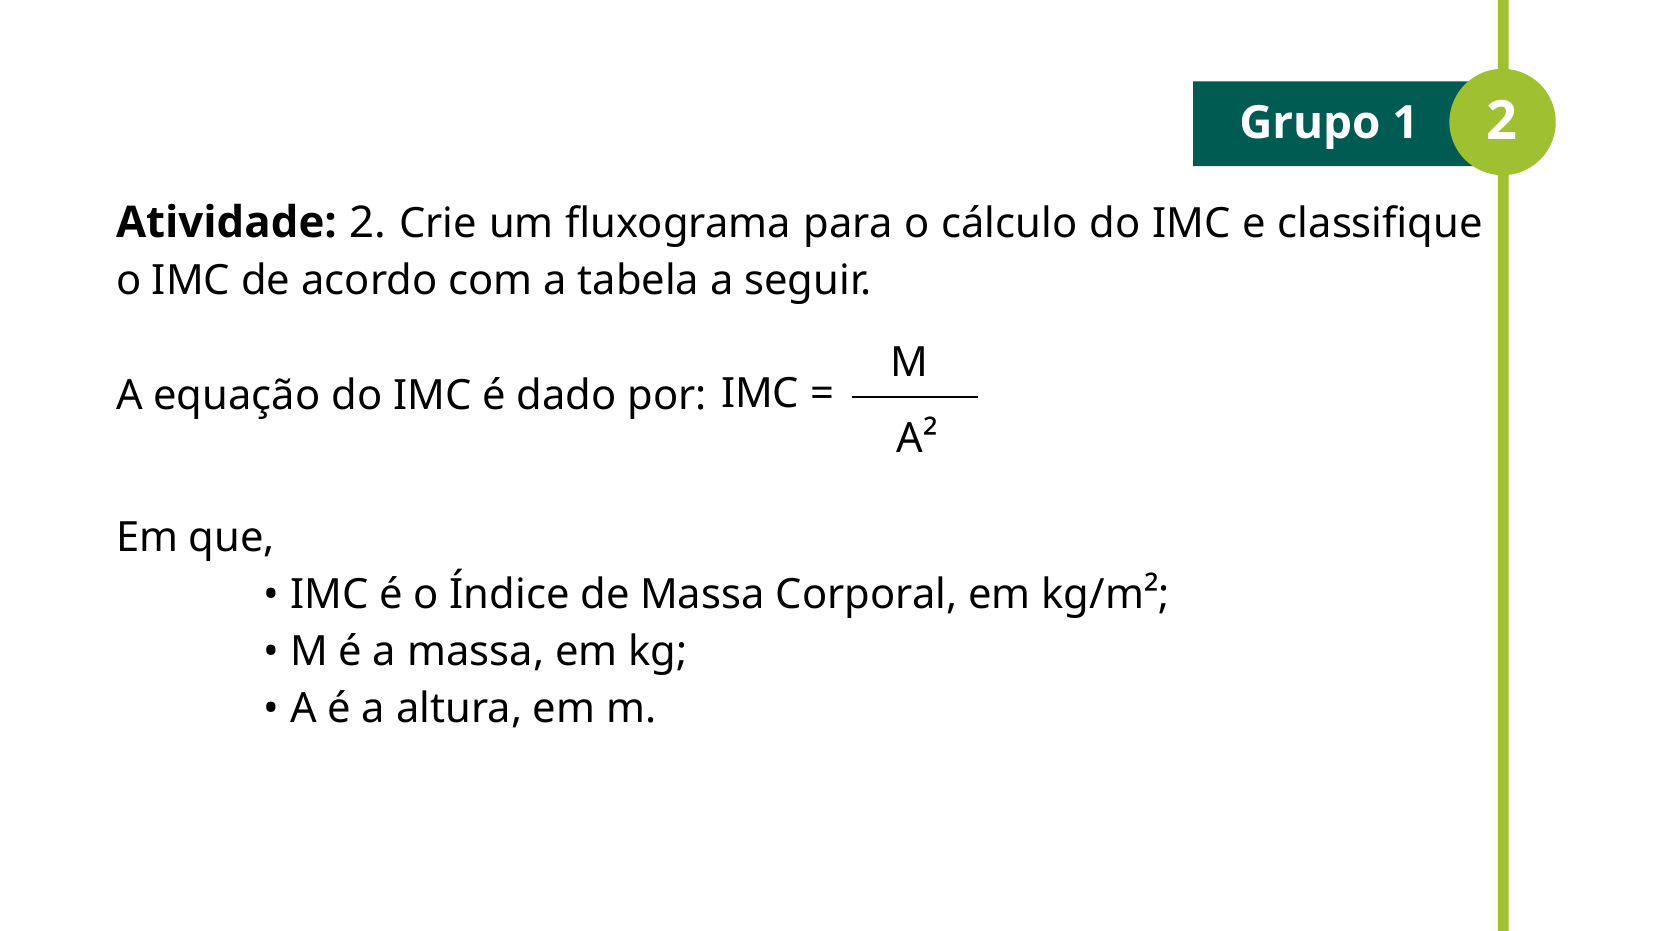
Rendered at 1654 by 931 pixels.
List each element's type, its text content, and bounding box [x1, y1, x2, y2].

text_box [1479, 0, 1526, 74]
text_box A² [881, 400, 1065, 474]
text_box Atividade: 2. Crie um fluxograma para o cálculo do IMC e classifique o IMC de acordo com a tabela a seguir. A equação do IMC é dado por: [101, 183, 1499, 424]
text_box 2 [1453, 74, 1532, 167]
text_box M [875, 323, 1059, 397]
text_box [1193, 81, 1453, 167]
text_box [1532, 77, 1556, 167]
text_box Em que, • IMC é o Índice de Massa Corporal, em kg/m²; • M é a massa, em kg; • A é a altura, em m. [101, 499, 1499, 793]
text_box [1474, 167, 1531, 931]
text_box Grupo 1 [1211, 81, 1434, 161]
text_box IMC = [706, 355, 890, 429]
